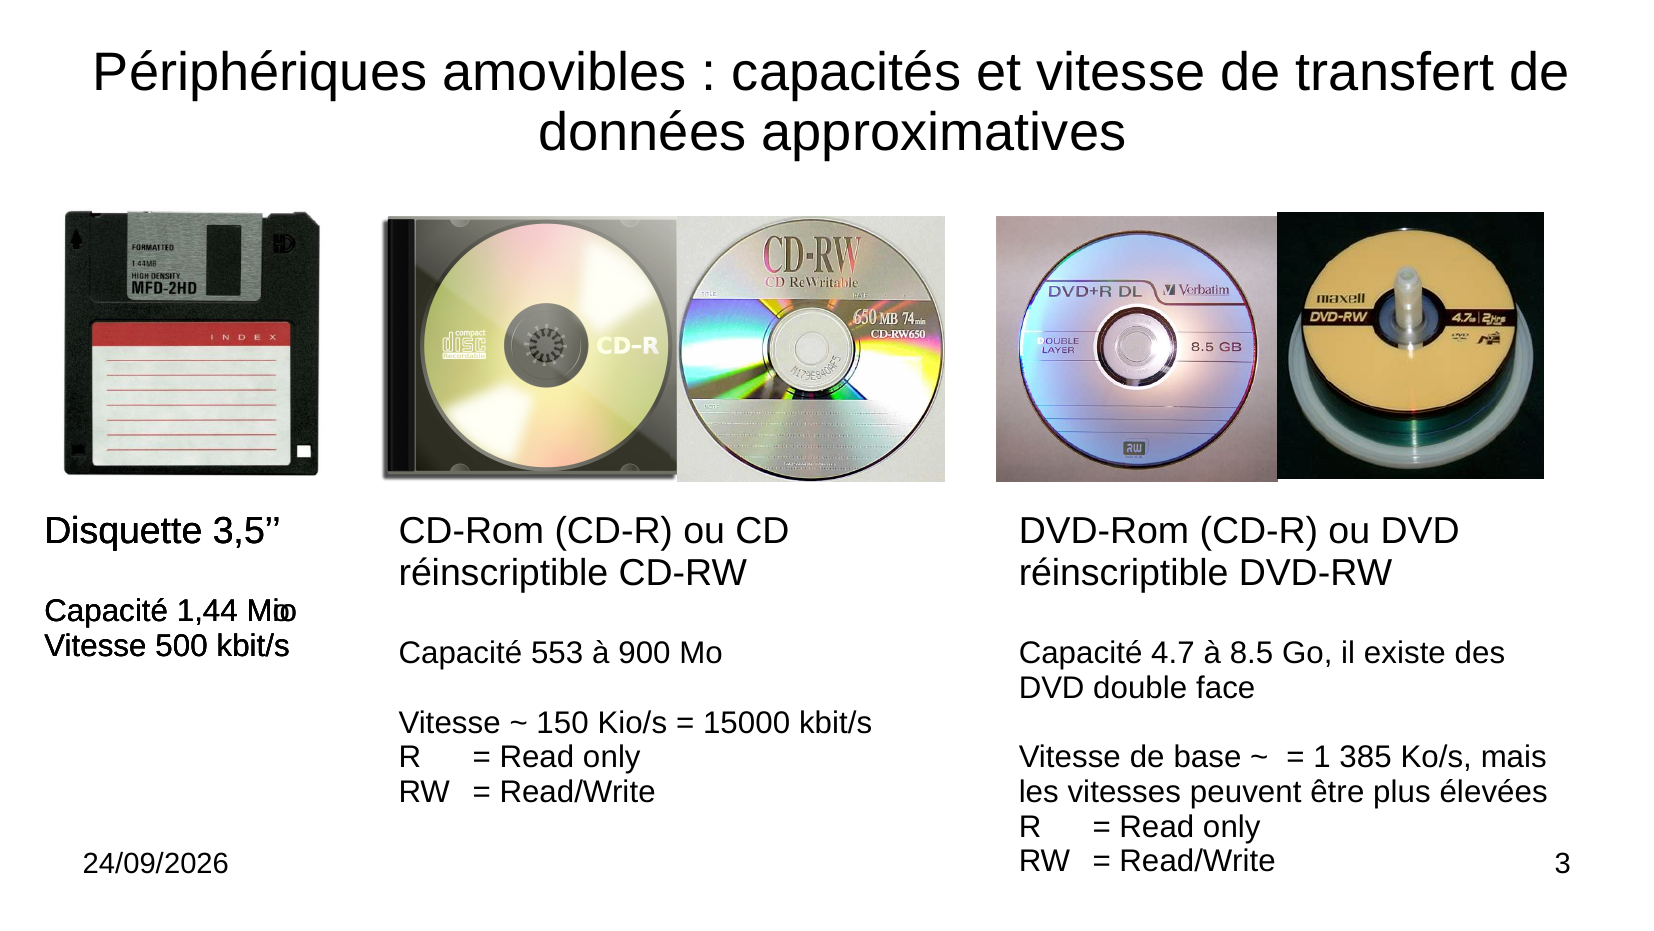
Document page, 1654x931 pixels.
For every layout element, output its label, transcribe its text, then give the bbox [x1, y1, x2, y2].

title Périphériques amovibles : capacités et vitesse de transfert de données approximatives [88, 41, 1577, 163]
picture [380, 216, 945, 482]
picture [996, 212, 1544, 482]
text_box CD-Rom (CD-R) ou CD réinscriptible CD-RW Capacité 553 à 900 Mo Vitesse ~ 150 Kio/s = 15000 kbit/s R = Read only RW = Read/Write [383, 502, 945, 817]
text_box DVD-Rom (CD-R) ou DVD réinscriptible DVD-RW Capacité 4.7 à 8.5 Go, il existe des DVD double face Vitesse de base ~ = 1 385 Ko/s, mais les vitesses peuvent être plus élevées R = Read only RW = Read/Write [1003, 501, 1565, 886]
text_box Disquette 3,5’’ Capacité 1,44 Mo Vitesse 500 kbit/s [29, 502, 325, 671]
picture [59, 206, 325, 480]
